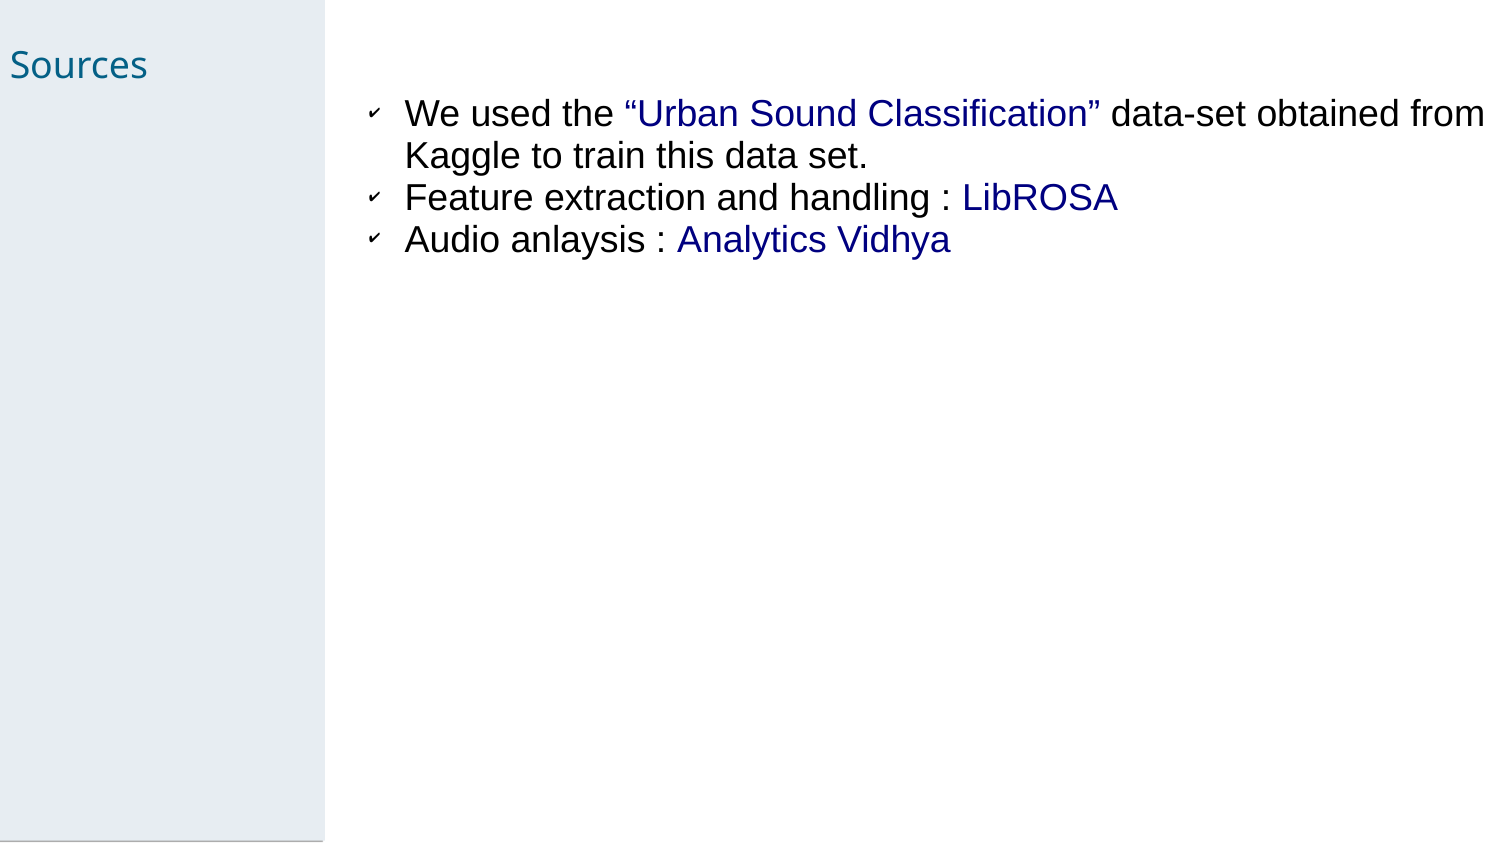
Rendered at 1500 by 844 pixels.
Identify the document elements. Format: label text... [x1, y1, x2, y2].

text_box Sources [0, 31, 173, 90]
text_box [0, 0, 325, 841]
text_box We used the “Urban Sound Classification” data-set obtained from Kaggle to train this data set. Feature extraction and handling : LibROSA Audio anlaysis : Analytics Vidhya [354, 84, 1500, 268]
